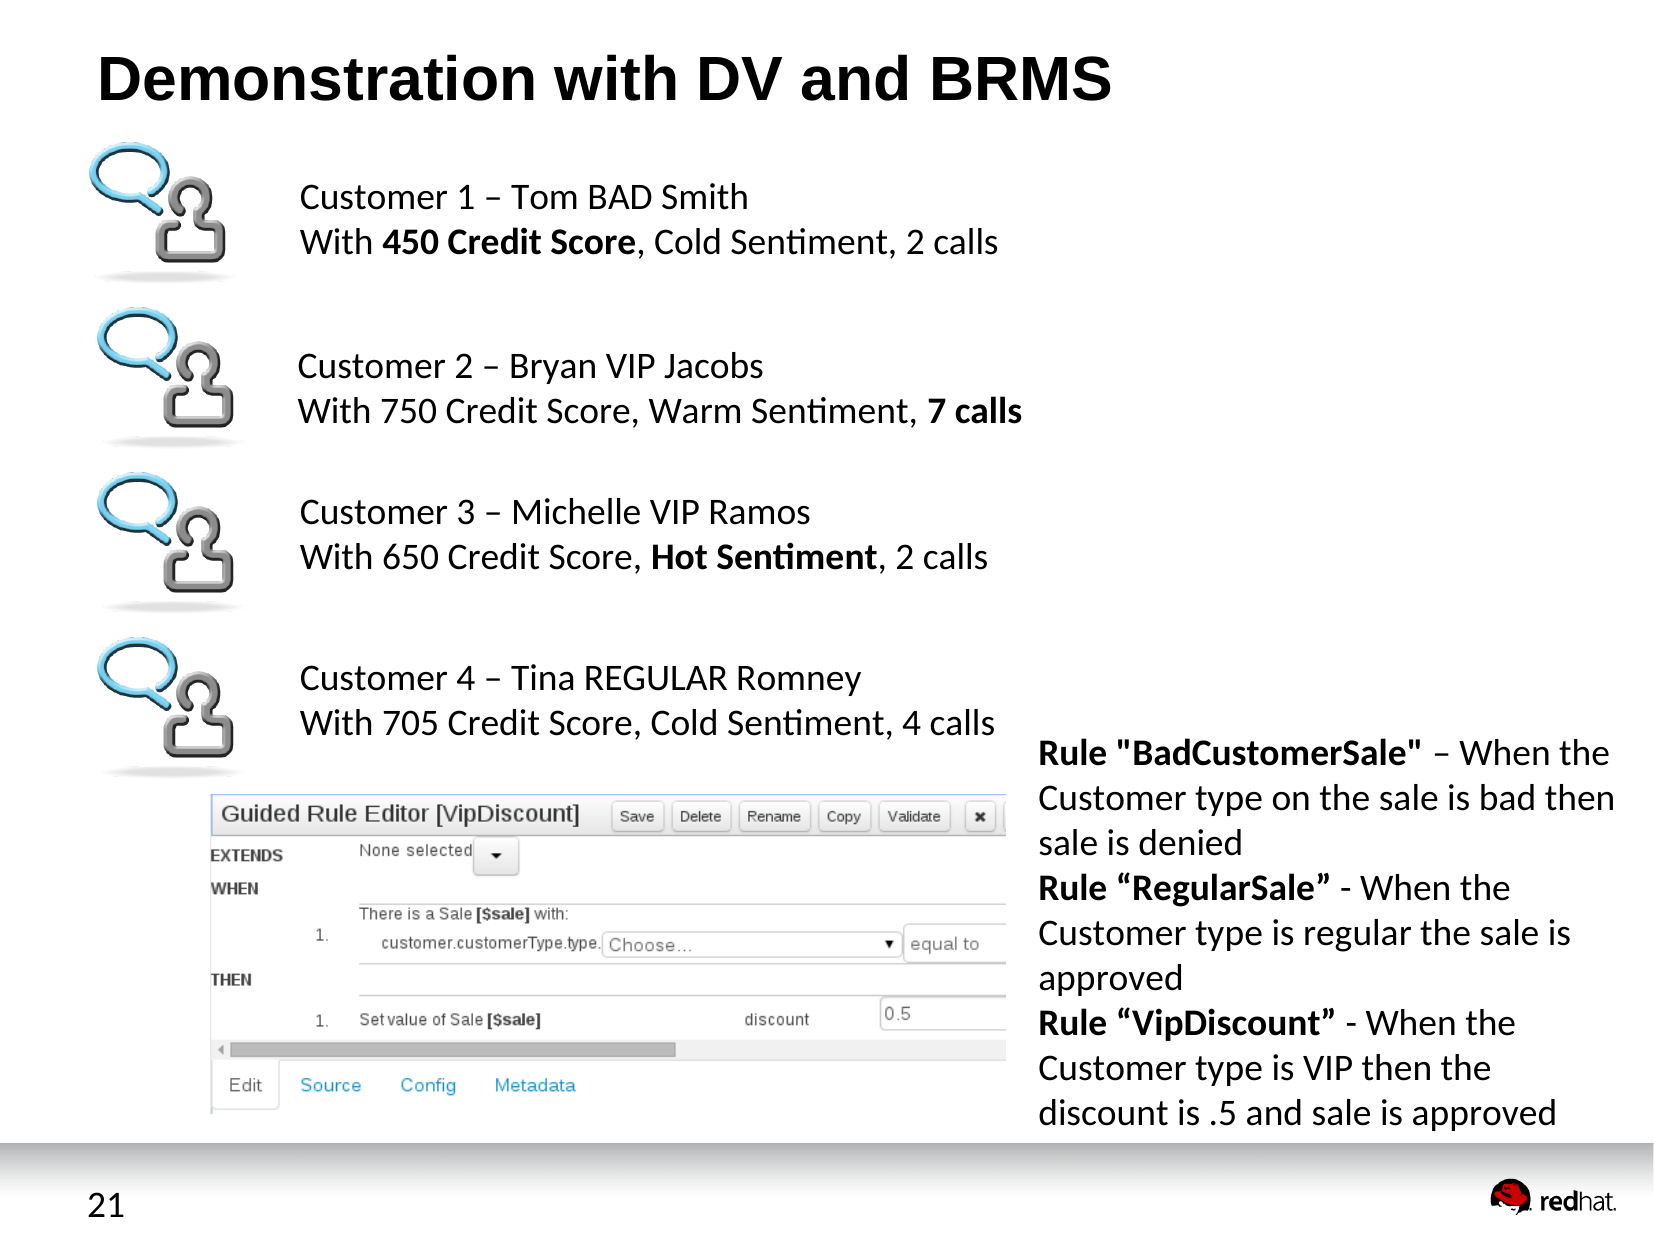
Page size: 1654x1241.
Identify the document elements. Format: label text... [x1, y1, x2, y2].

title Demonstration with DV and BRMS [82, 37, 1571, 225]
text_box Customer 1 – Tom BAD Smith With 450 Credit Score, Cold Sentiment, 2 calls [285, 165, 1021, 270]
text_box Customer 2 – Bryan VIP Jacobs With 750 Credit Score, Warm Sentiment, 7 calls [282, 333, 1048, 439]
picture [0, 1143, 1654, 1241]
text_box Customer 4 – Tina REGULAR Romney With 705 Credit Score, Cold Sentiment, 4 calls [285, 645, 1021, 751]
text_box Rule "BadCustomerSale" – When the Customer type on the sale is bad then sale is denied Rule “RegularSale” - When the Customer type is regular the sale is approved Rule “VipDiscount” - When the Customer type is VIP then the discount is .5 and sale is approved [1023, 720, 1639, 1141]
picture [82, 135, 1006, 1114]
text_box Customer 3 – Michelle VIP Ramos With 650 Credit Score, Hot Sentiment, 2 calls [285, 480, 1021, 585]
